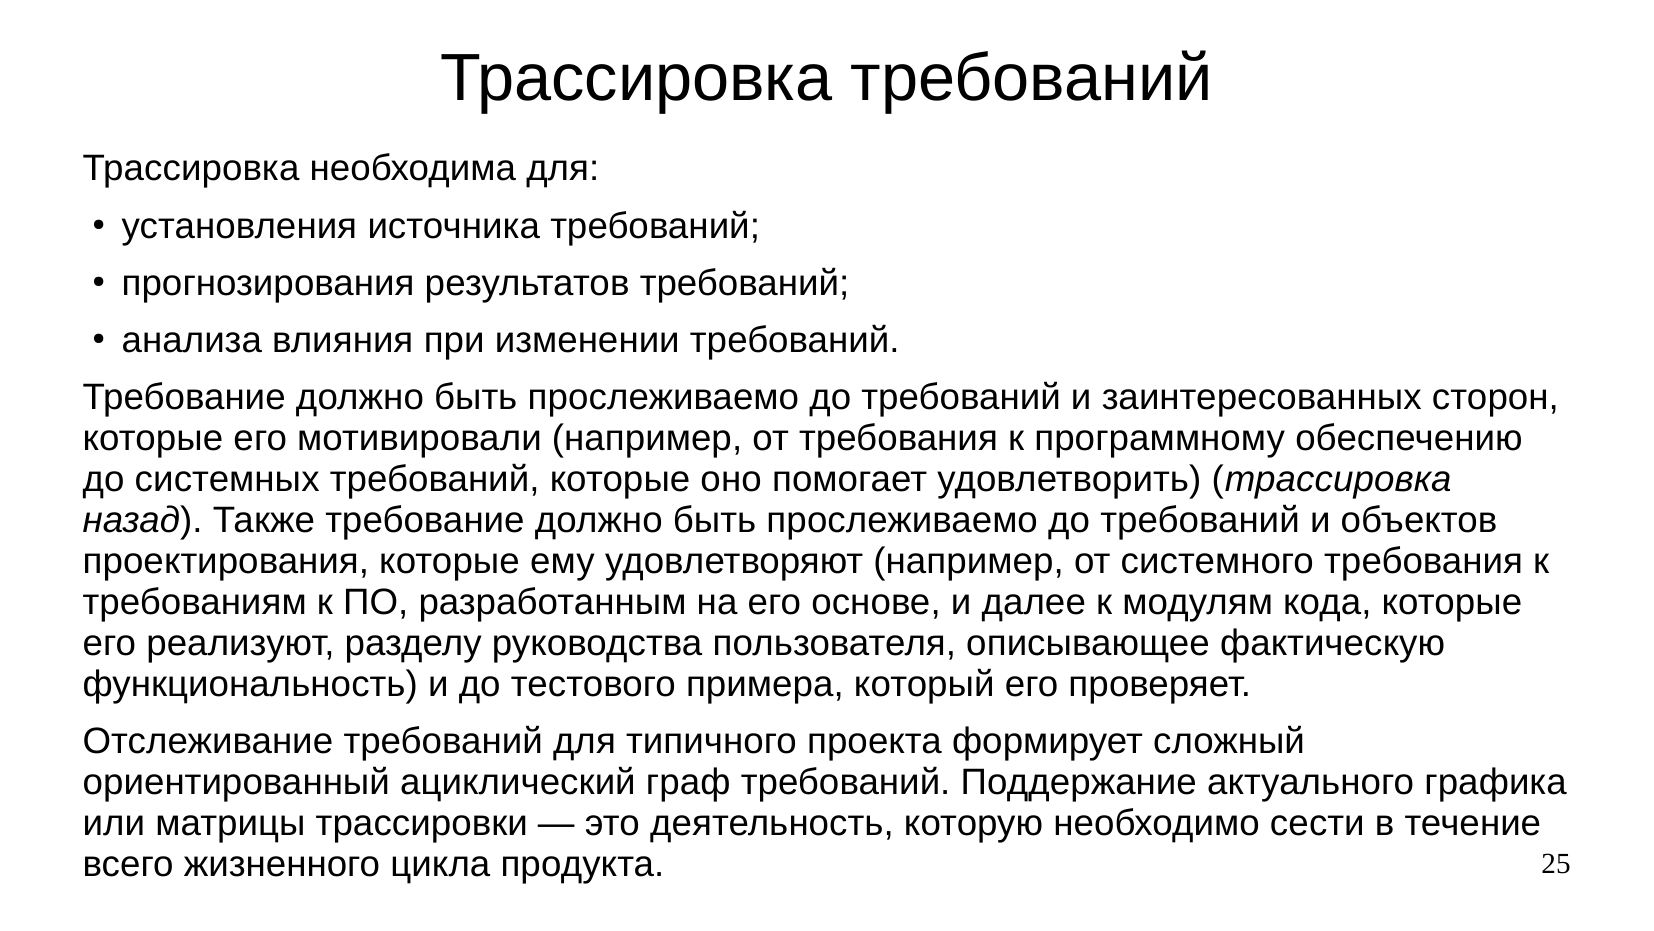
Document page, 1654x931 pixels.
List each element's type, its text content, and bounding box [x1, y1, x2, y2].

list Трассировка необходима для: установления источника требований; прогнозирования результатов требований; анализа влияния при изменении требований. Требование должно быть прослеживаемо до требований и заинтересованных сторон, которые его мотивировали (например, от требования к программному обеспечению до системных требований, которые оно помогает удовлетворить) (трассировка назад). Также требование должно быть прослеживаемо до требований и объектов проектирования, которые ему удовлетворяют (например, от системного требования к требованиям к ПО, разработанным на его основе, и далее к модулям кода, которые его реализуют, разделу руководства пользователя, описывающее фактическую функциональность) и до тестового примера, который его проверяет. Отслеживание требований для типичного проекта формирует сложный ориентированный ациклический граф требований. Поддержание актуального графика или матрицы трассировки — это деятельность, которую необходимо сести в течение всего жизненного цикла продукта. [82, 147, 1571, 886]
title Трассировка требований [82, 37, 1571, 119]
